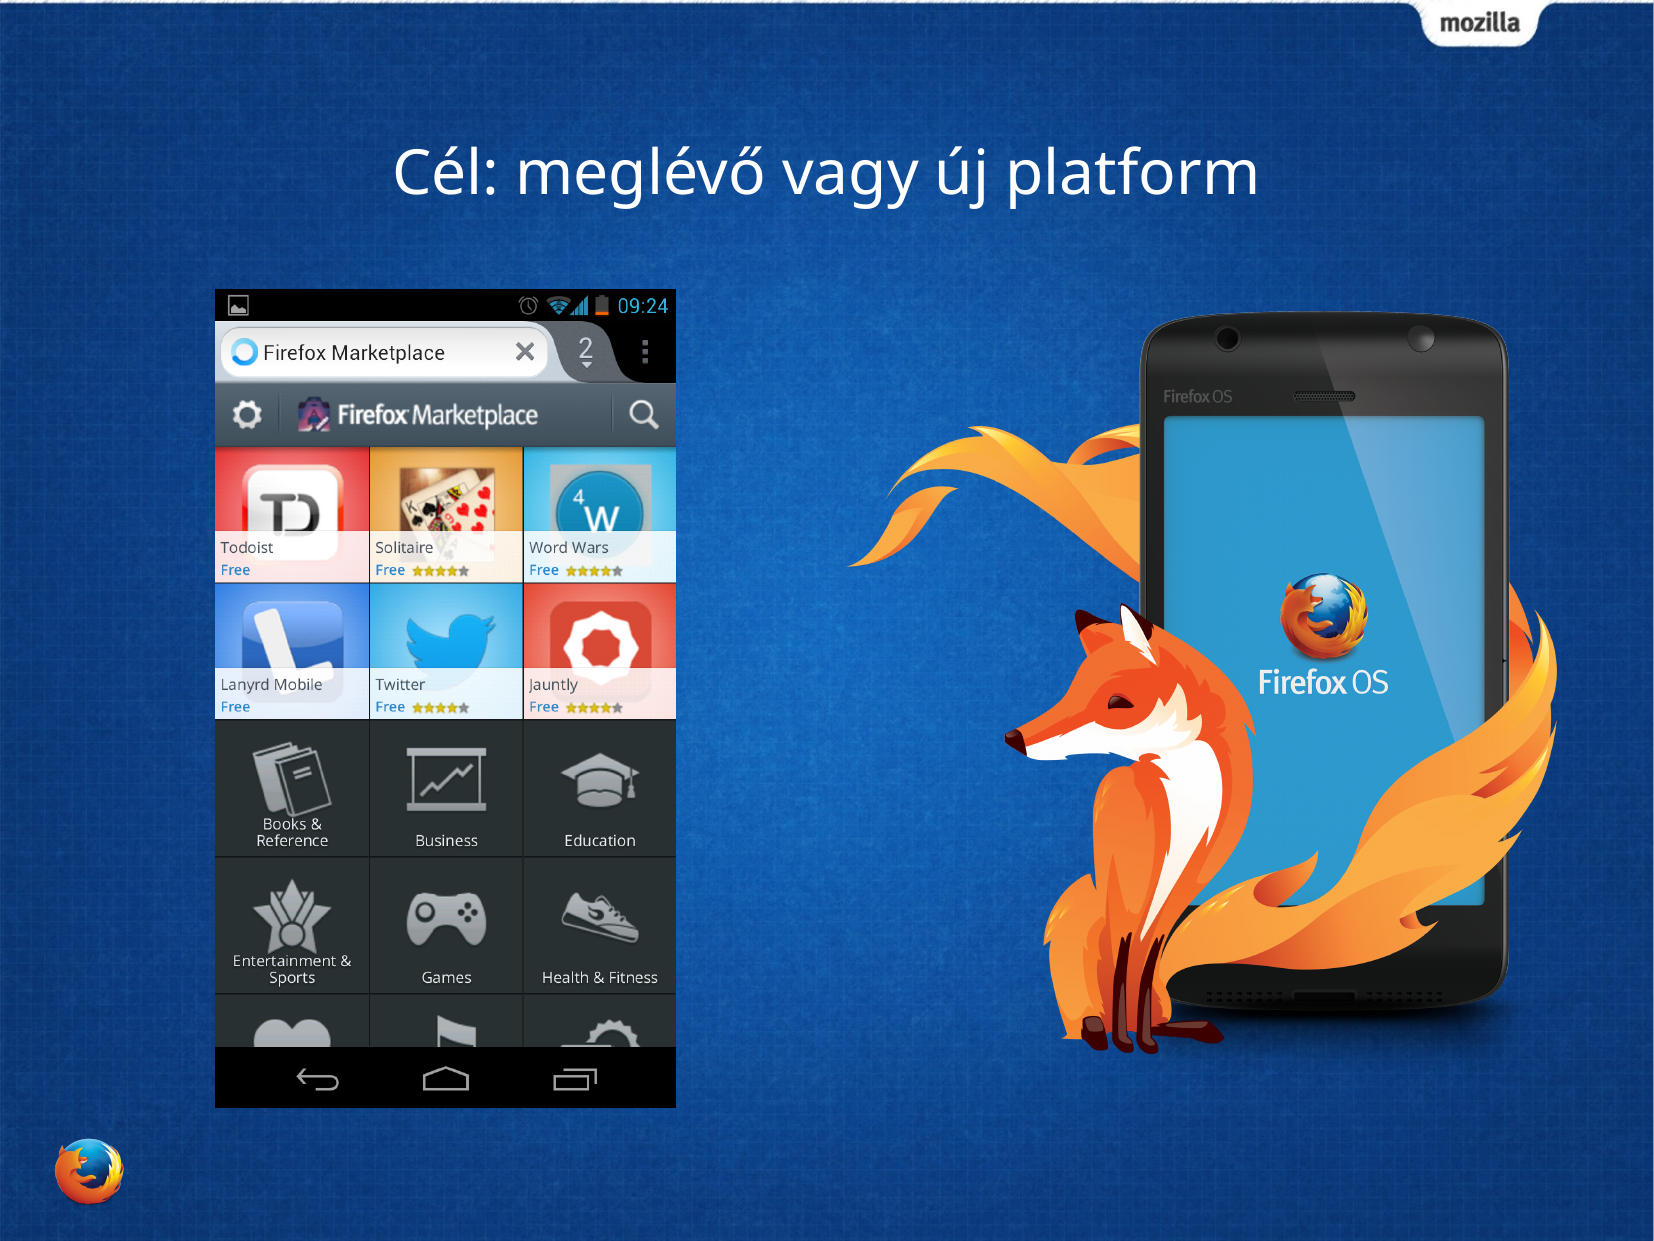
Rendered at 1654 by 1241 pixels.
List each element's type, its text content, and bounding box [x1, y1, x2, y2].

picture [0, 0, 1654, 1241]
title Cél: meglévő vagy új platform [82, 49, 1571, 257]
